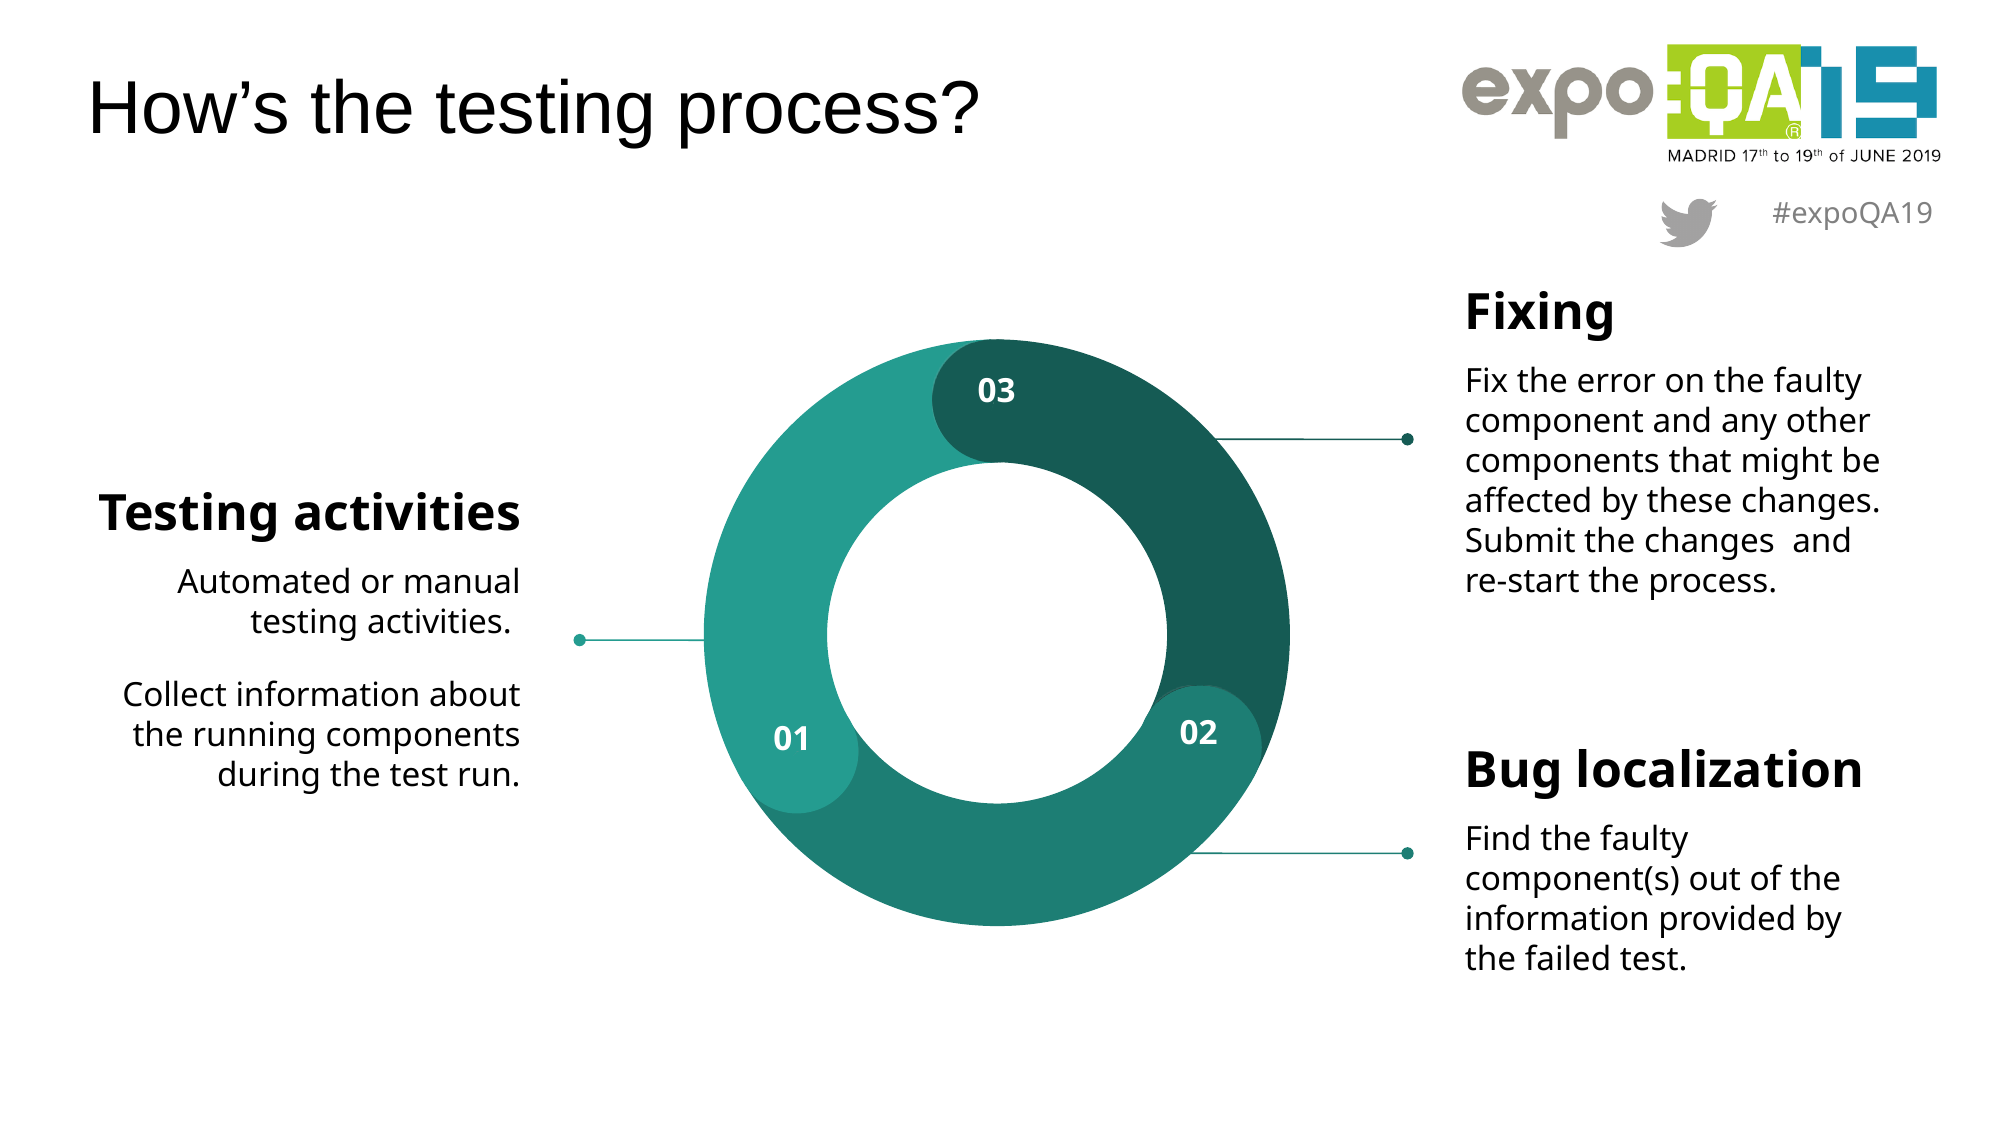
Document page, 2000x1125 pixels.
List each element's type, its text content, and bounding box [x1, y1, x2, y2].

text_box [703, 339, 1290, 927]
text_box Fixing Fix the error on the faulty component and any other components that might be affected by these changes. Submit the changes and re-start the process. [1450, 301, 1903, 577]
text_box Bug localization Find the faulty component(s) out of the information provided by the failed test. [1450, 719, 1903, 995]
text_box 01 [742, 702, 851, 760]
picture [1429, 37, 1948, 165]
title How’s the testing process? [72, 54, 1277, 164]
text_box Testing activities Automated or manual testing activities. Collect information about the running components during the test run. [62, 492, 537, 781]
text_box 03 [946, 354, 1056, 412]
picture [1659, 193, 1718, 253]
text_box 02 [1148, 695, 1258, 753]
